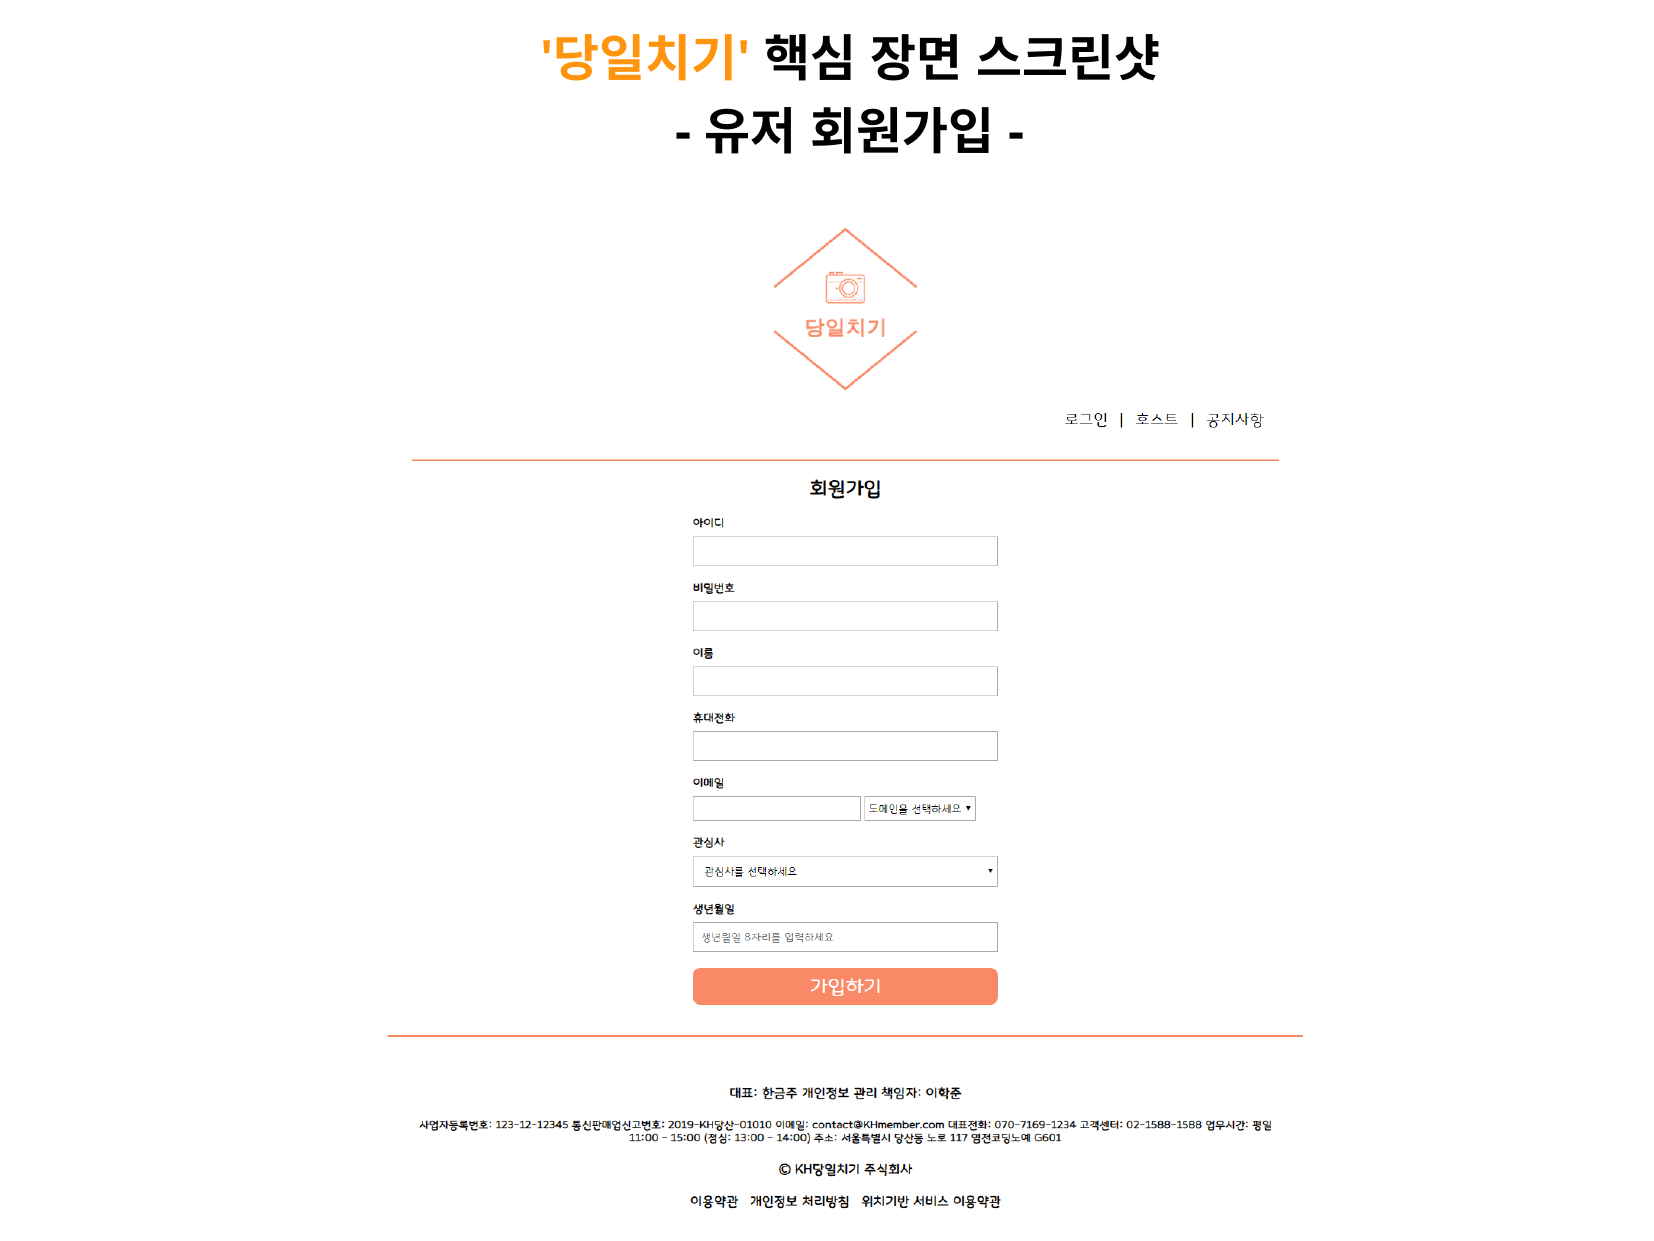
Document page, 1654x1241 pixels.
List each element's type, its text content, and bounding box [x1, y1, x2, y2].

title '당일치기' 핵심 장면 스크린샷 - 유저 회원가입 - [106, 0, 1595, 196]
picture [342, 188, 1335, 1241]
